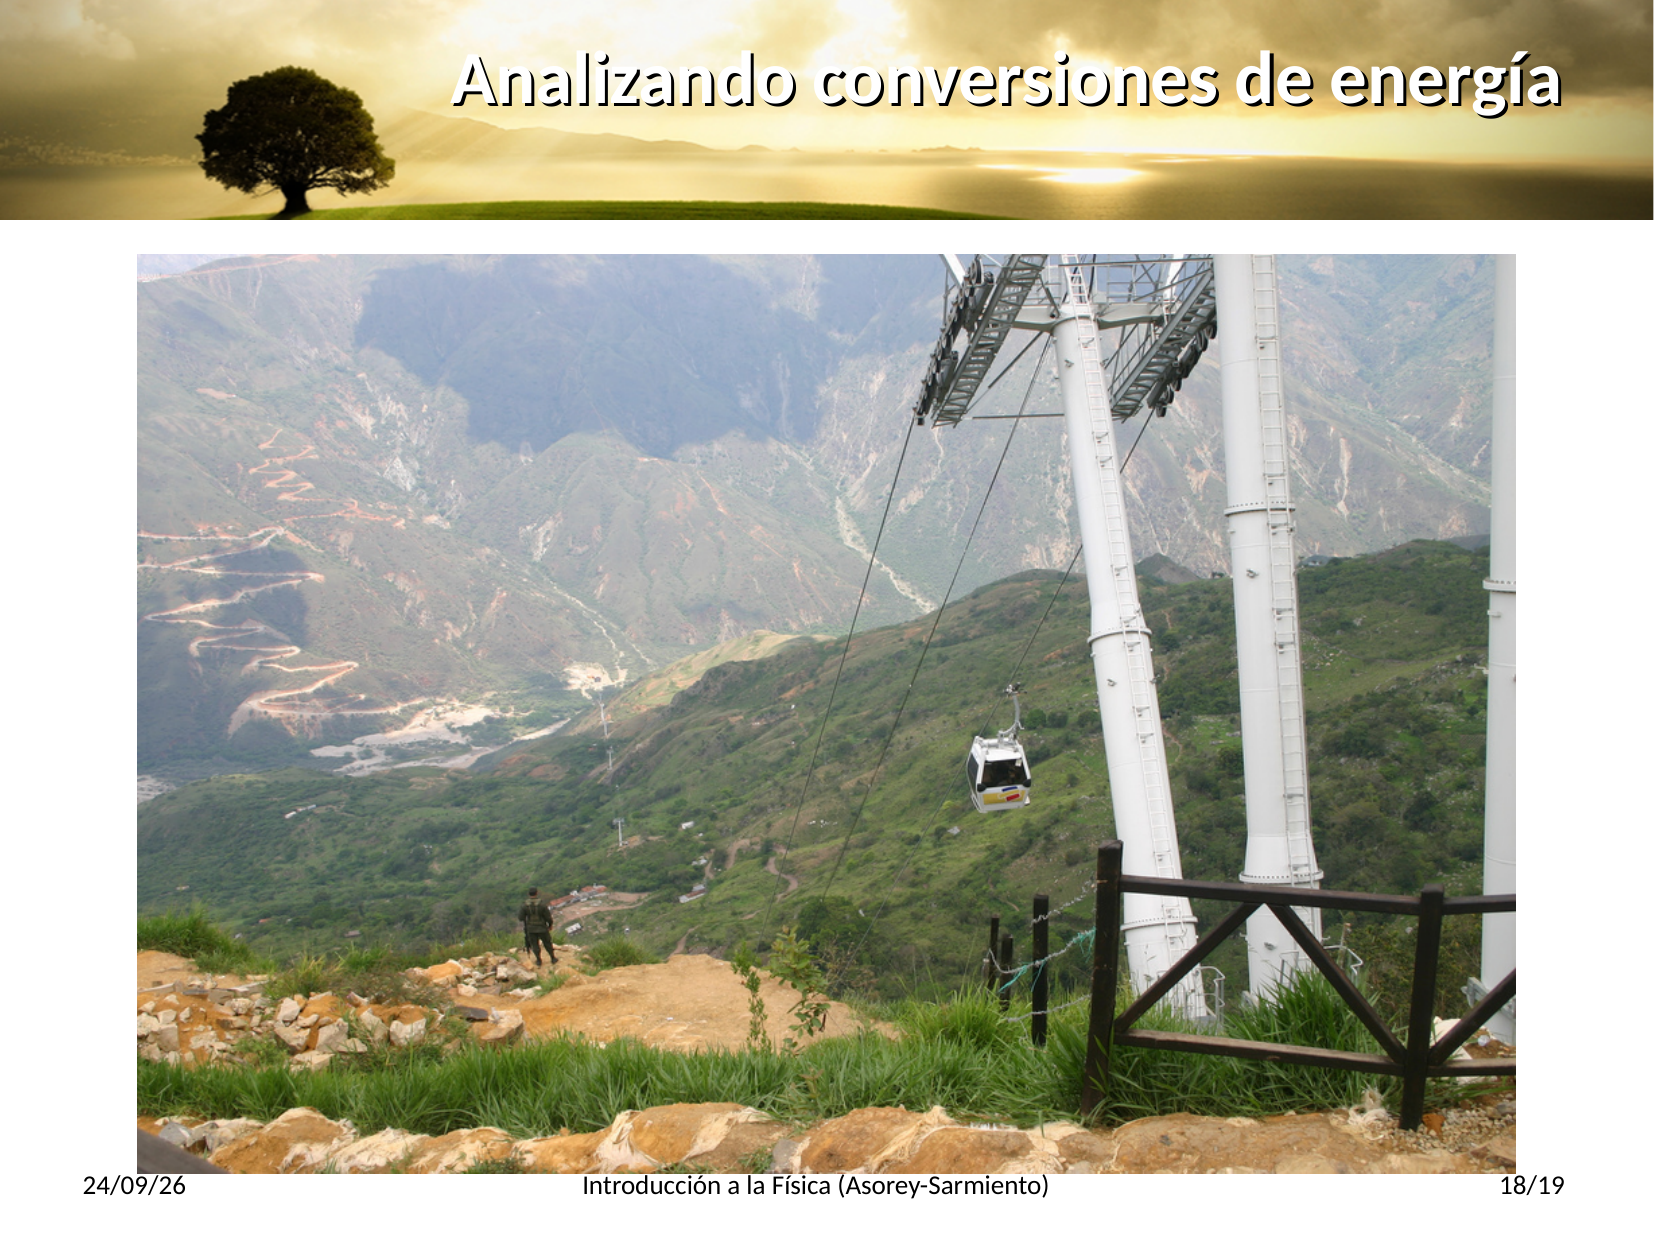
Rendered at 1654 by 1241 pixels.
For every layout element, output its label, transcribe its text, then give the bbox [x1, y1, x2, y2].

picture [137, 254, 1516, 1174]
title Analizando conversiones de energía [75, 19, 1564, 151]
picture [0, 0, 1654, 220]
